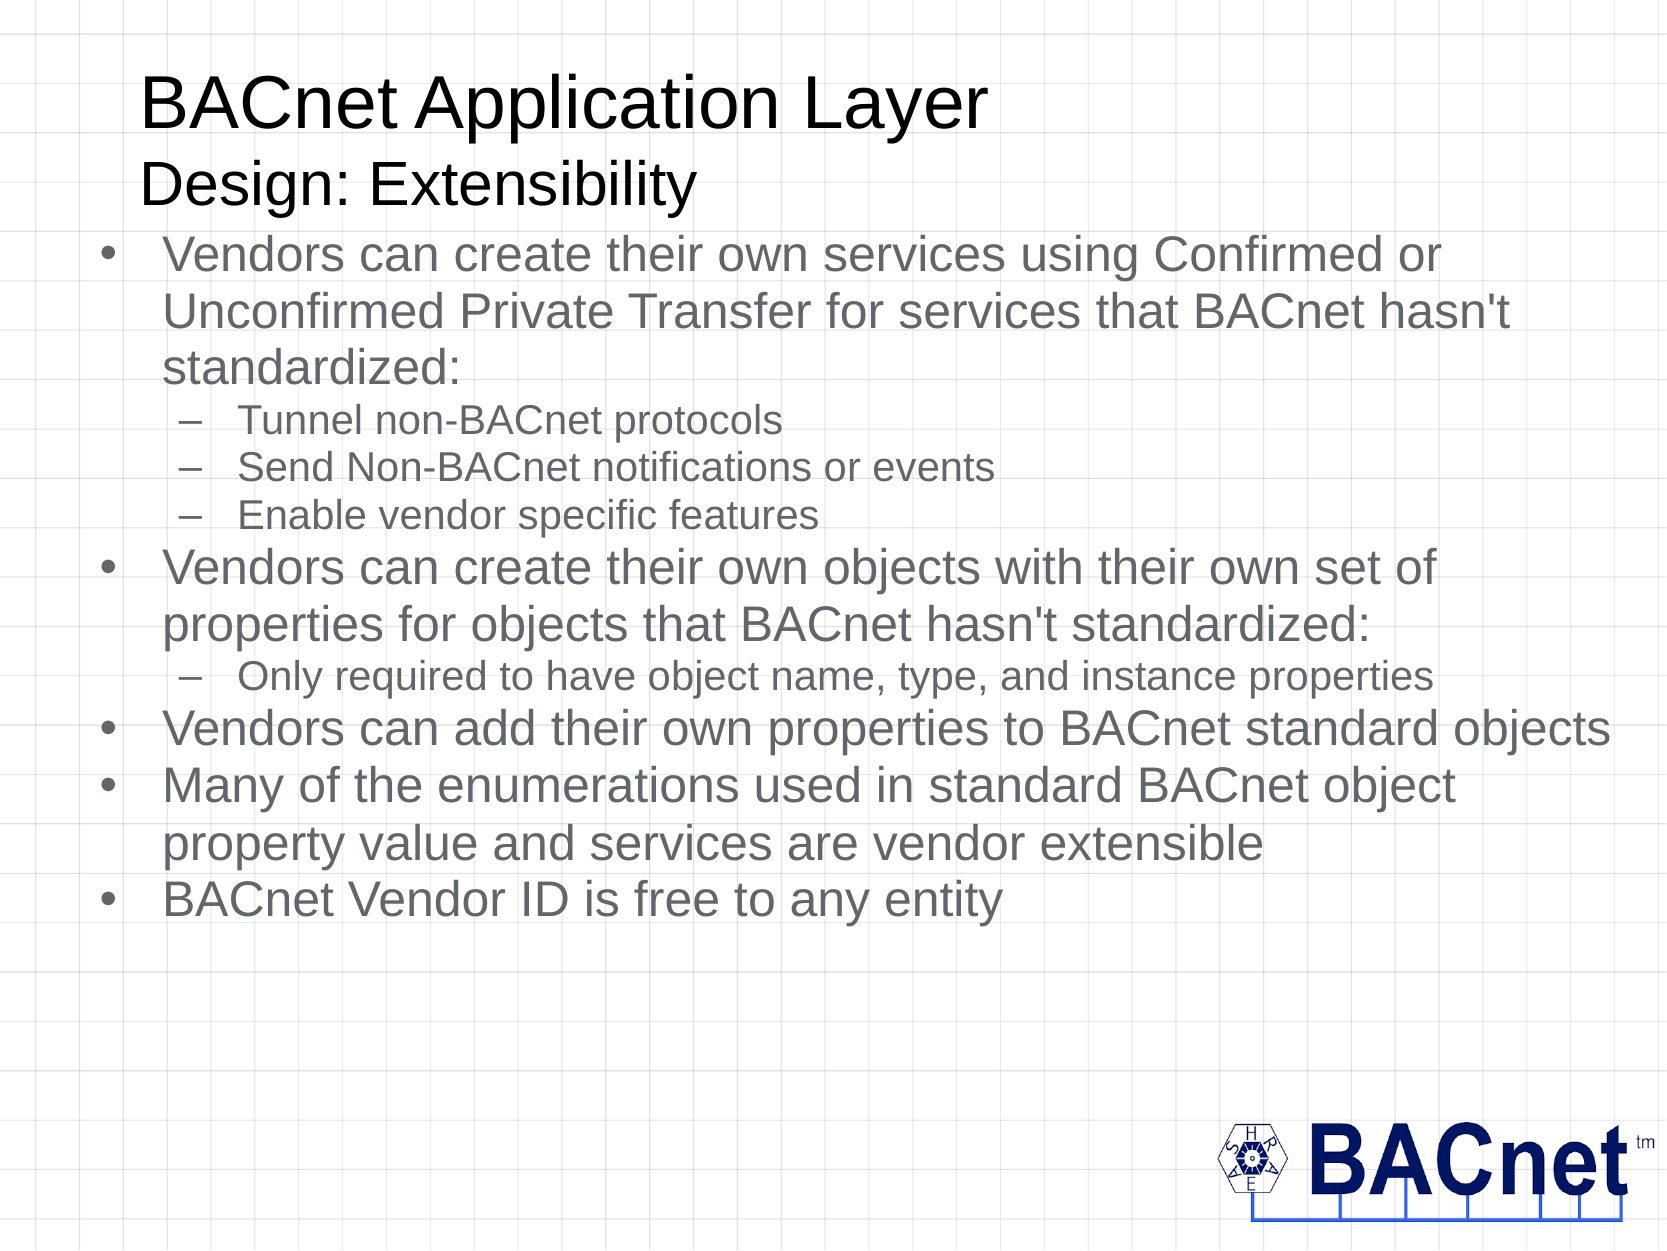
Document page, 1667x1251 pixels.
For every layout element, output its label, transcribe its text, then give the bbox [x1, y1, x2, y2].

title BACnet Application Layer Design: Extensibility [133, 47, 1630, 210]
picture [0, 0, 1667, 1250]
text_box Vendors can create their own services using Confirmed or Unconfirmed Private Transfer for services that BACnet hasn't standardized: Tunnel non-BACnet protocols Send Non-BACnet notifications or events Enable vendor specific features Vendors can create their own objects with their own set of properties for objects that BACnet hasn't standardized: Only required to have object name, type, and instance properties Vendors can add their own properties to BACnet standard objects Many of the enumerations used in standard BACnet object property value and services are vendor extensible BACnet Vendor ID is free to any entity [72, 210, 1646, 989]
